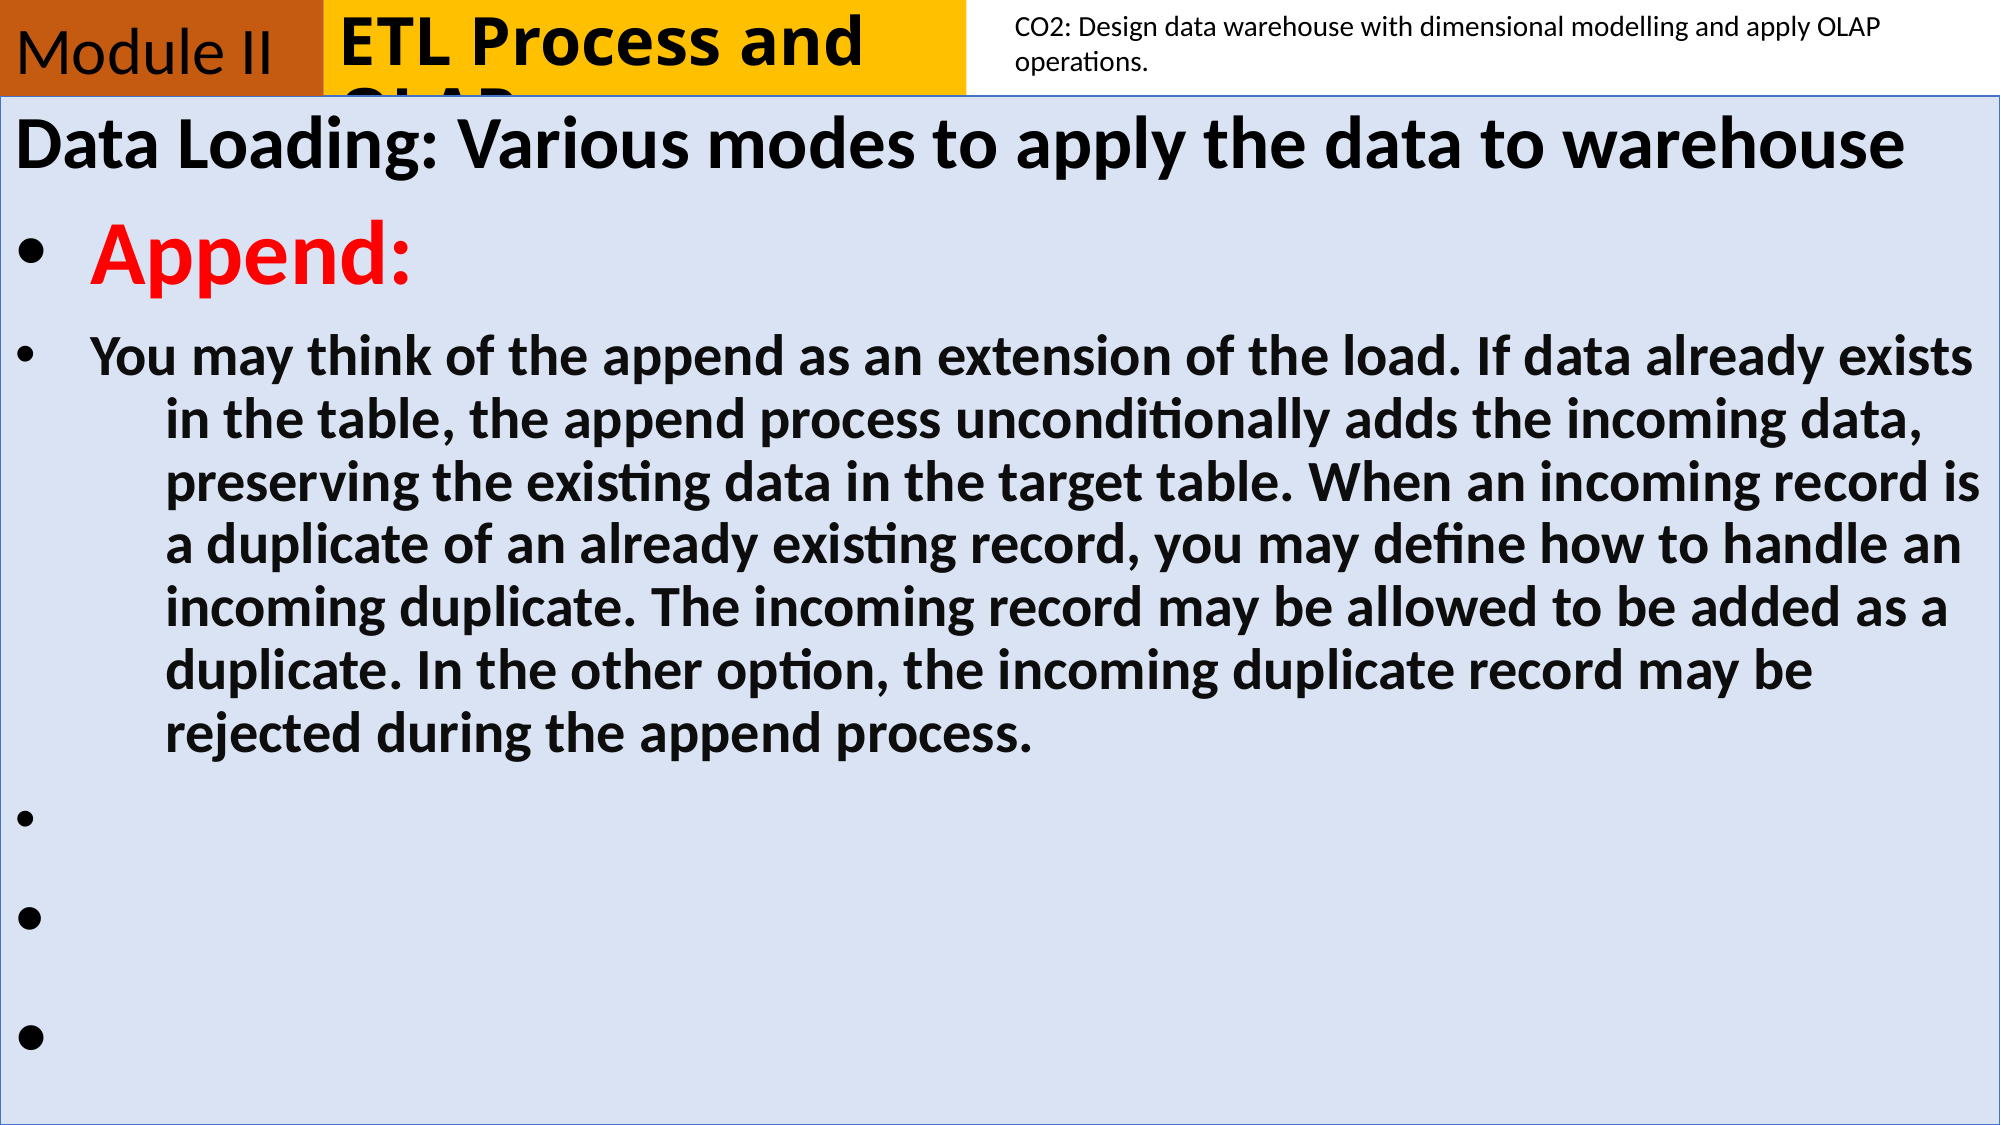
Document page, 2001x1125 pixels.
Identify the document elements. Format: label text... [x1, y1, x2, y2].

title ETL Process and OLAP: [324, 0, 967, 95]
subtitle Data Loading: Various modes to apply the data to warehouse Append: You may think of the append as an extension of the load. If data already exists in the table, the append process unconditionally adds the incoming data, preserving the existing data in the target table. When an incoming record is a duplicate of an already existing record, you may define how to handle an incoming duplicate. The incoming record may be allowed to be added as a duplicate. In the other option, the incoming duplicate record may be rejected during the append process. [0, 95, 2000, 1125]
text_box Module II [0, 0, 324, 96]
text_box CO2: Design data warehouse with dimensional modelling and apply OLAP operations. [999, 0, 2000, 122]
